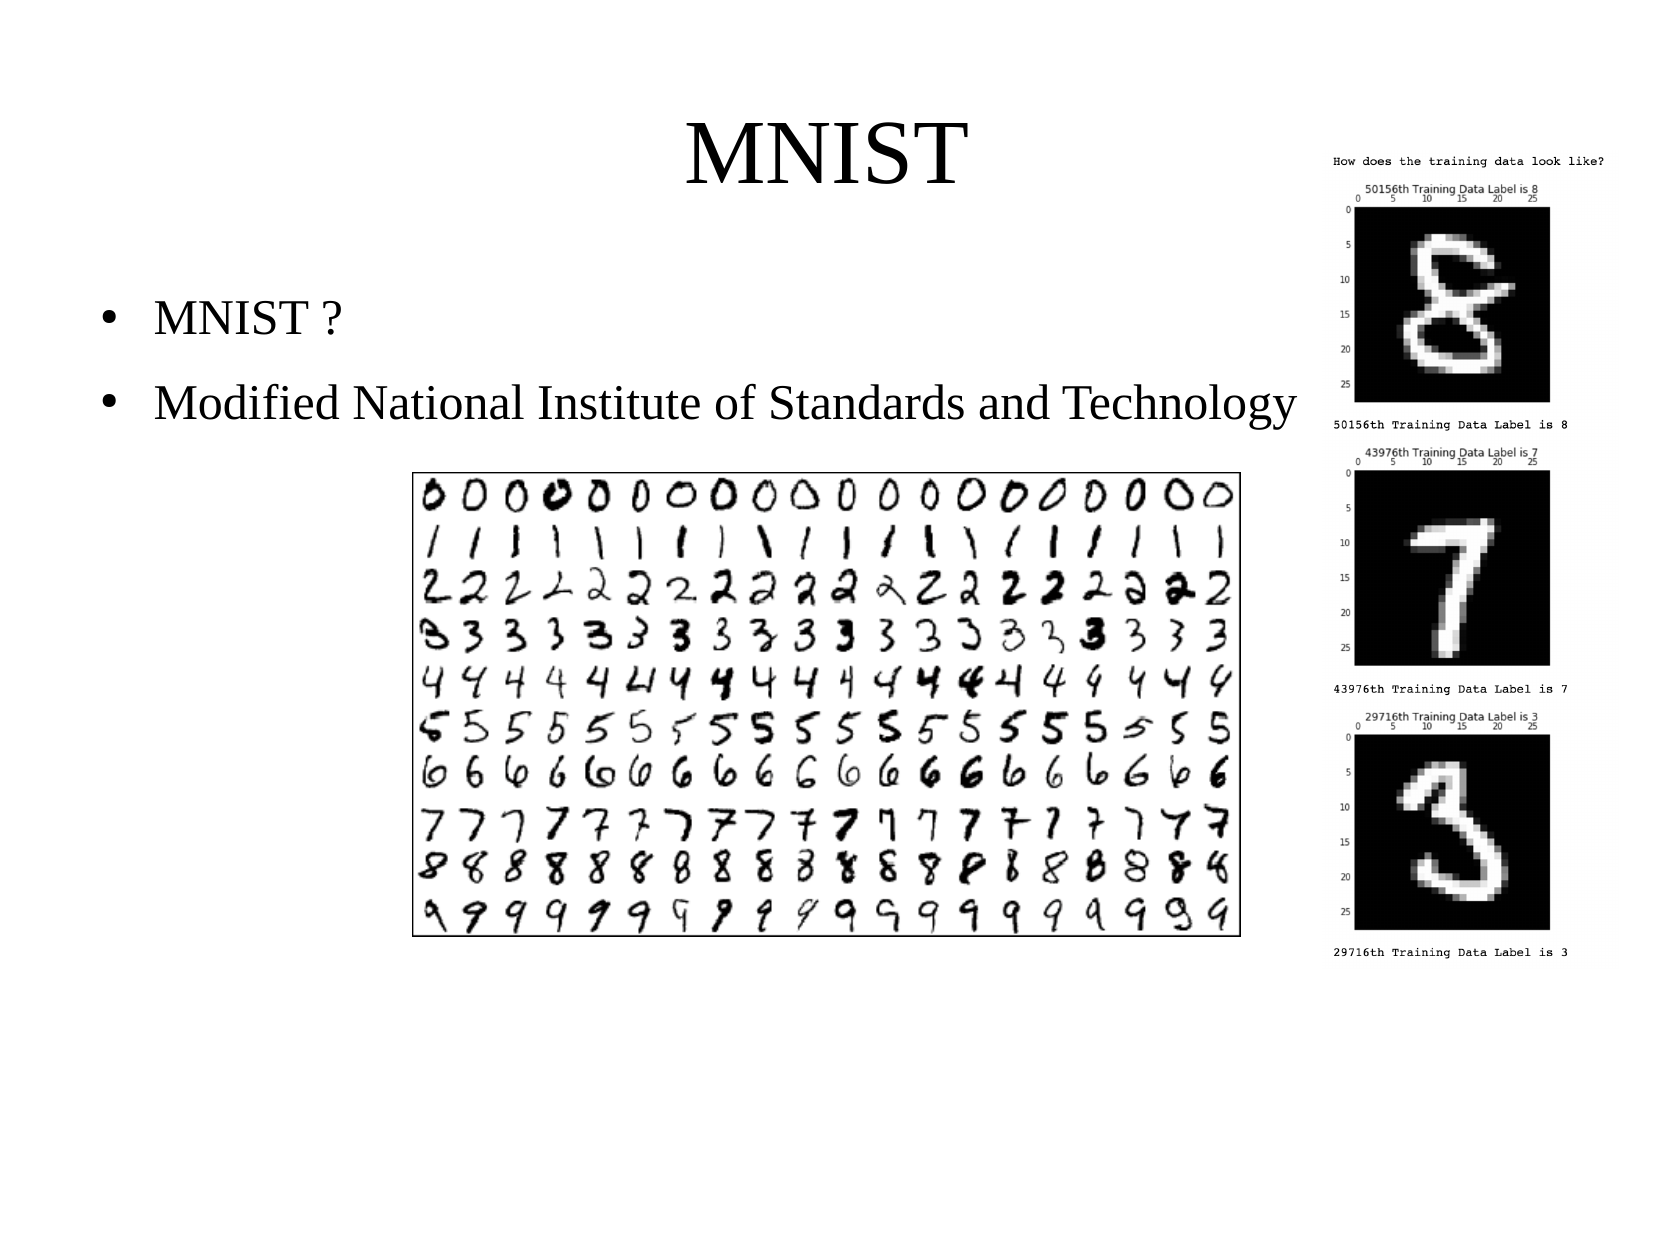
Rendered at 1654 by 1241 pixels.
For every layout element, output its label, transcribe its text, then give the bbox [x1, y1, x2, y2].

picture [412, 472, 1241, 937]
list MNIST ? Modified National Institute of Standards and Technology [82, 290, 1571, 1010]
picture [1322, 150, 1619, 969]
title MNIST [82, 49, 1571, 257]
